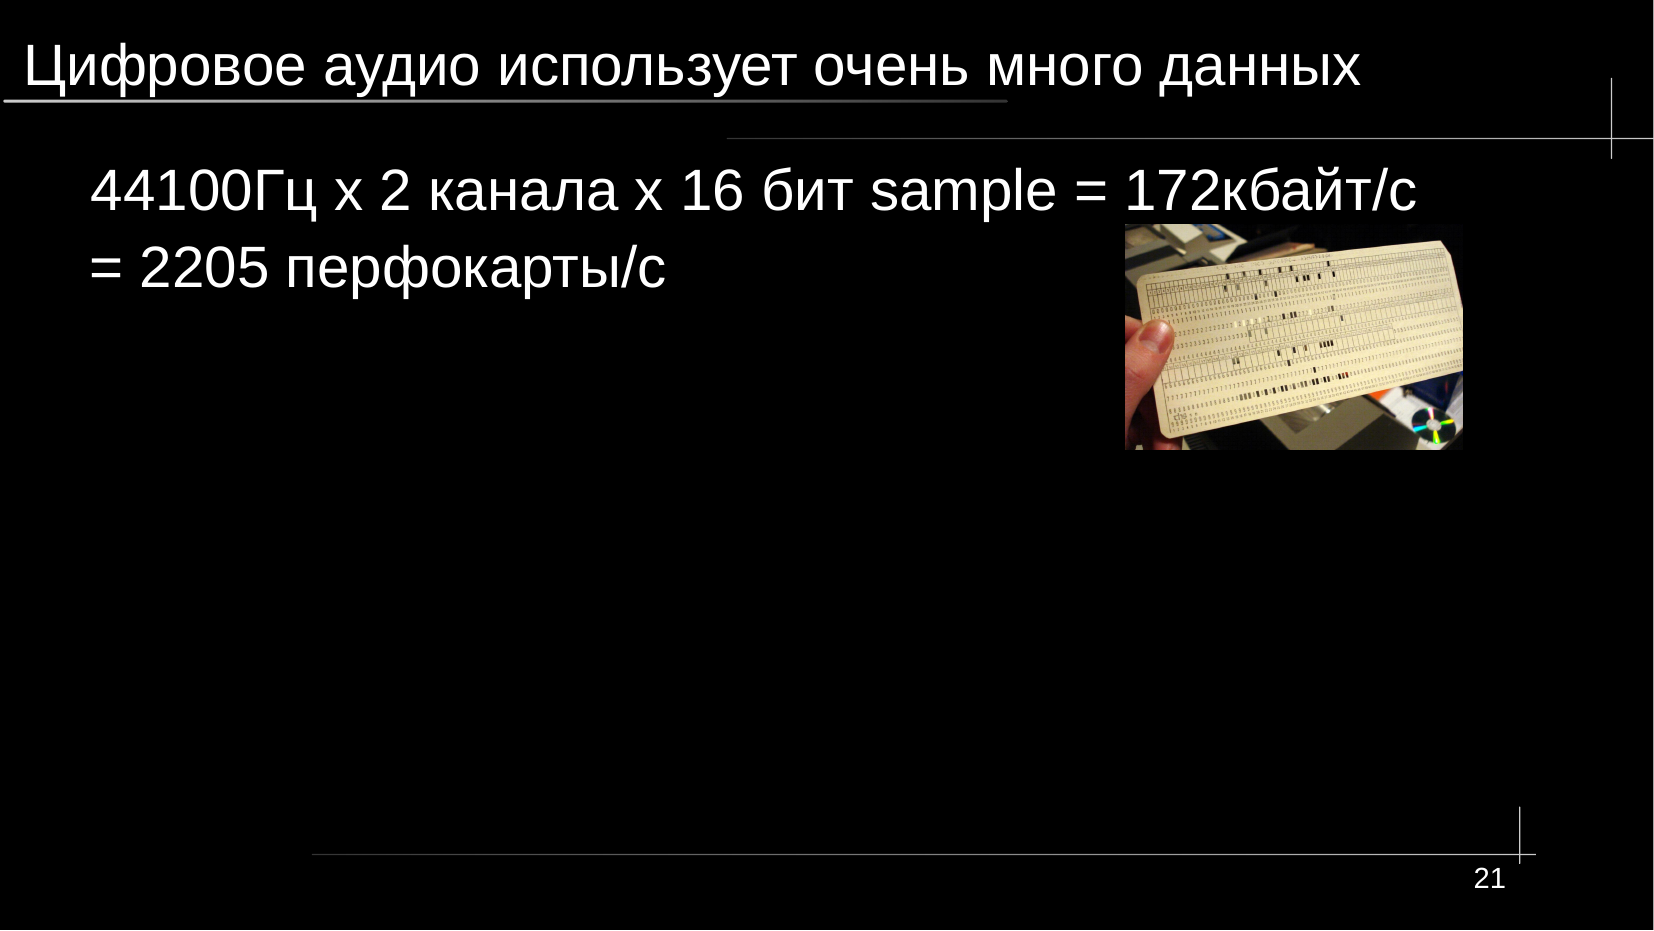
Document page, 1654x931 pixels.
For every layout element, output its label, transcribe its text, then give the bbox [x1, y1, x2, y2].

title Цифровое аудио использует очень много данных [23, 11, 1589, 119]
text_box 44100Гц x 2 канала x 16 бит sample = 172кбайт/c [76, 150, 1426, 224]
text_box = 2205 перфокарты/c [75, 226, 683, 301]
picture [1125, 224, 1463, 451]
